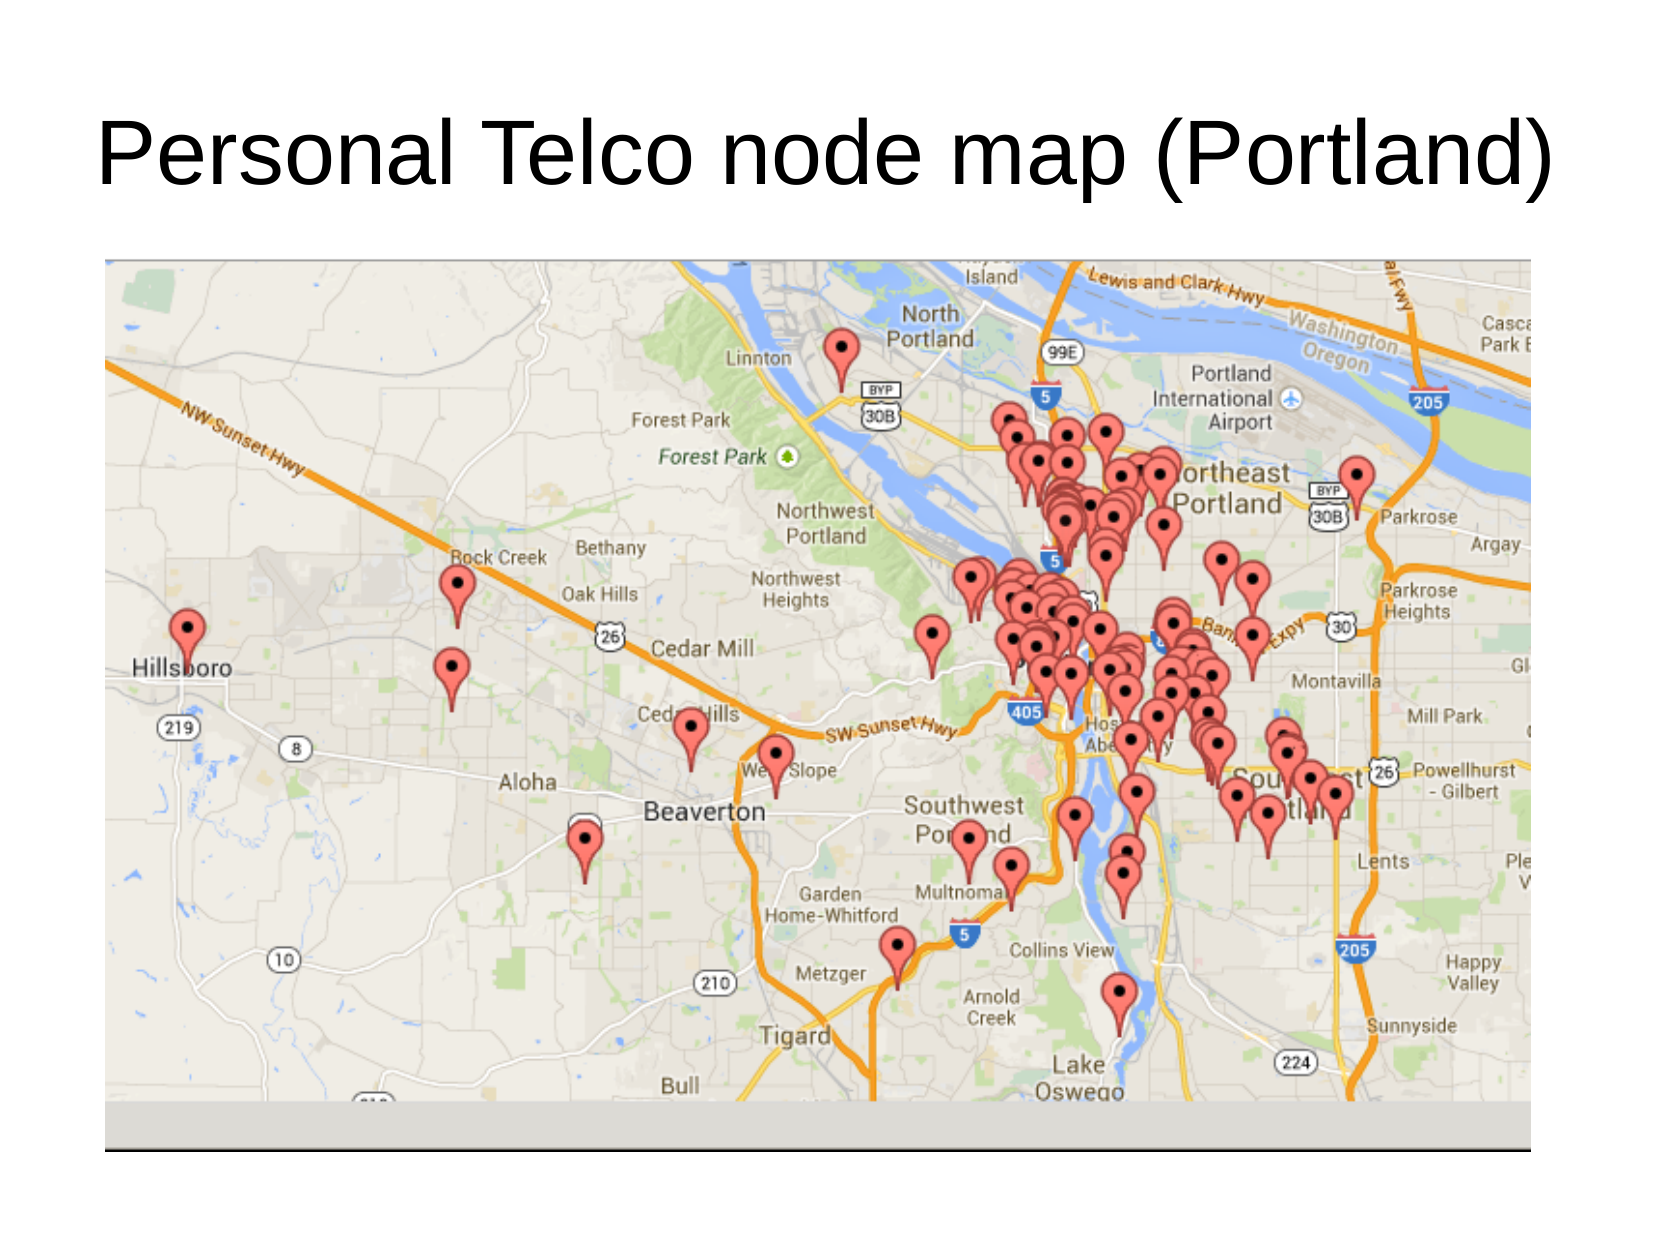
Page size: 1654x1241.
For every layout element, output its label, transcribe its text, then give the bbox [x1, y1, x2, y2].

picture [105, 256, 1531, 1152]
title Personal Telco node map (Portland) [82, 49, 1571, 257]
